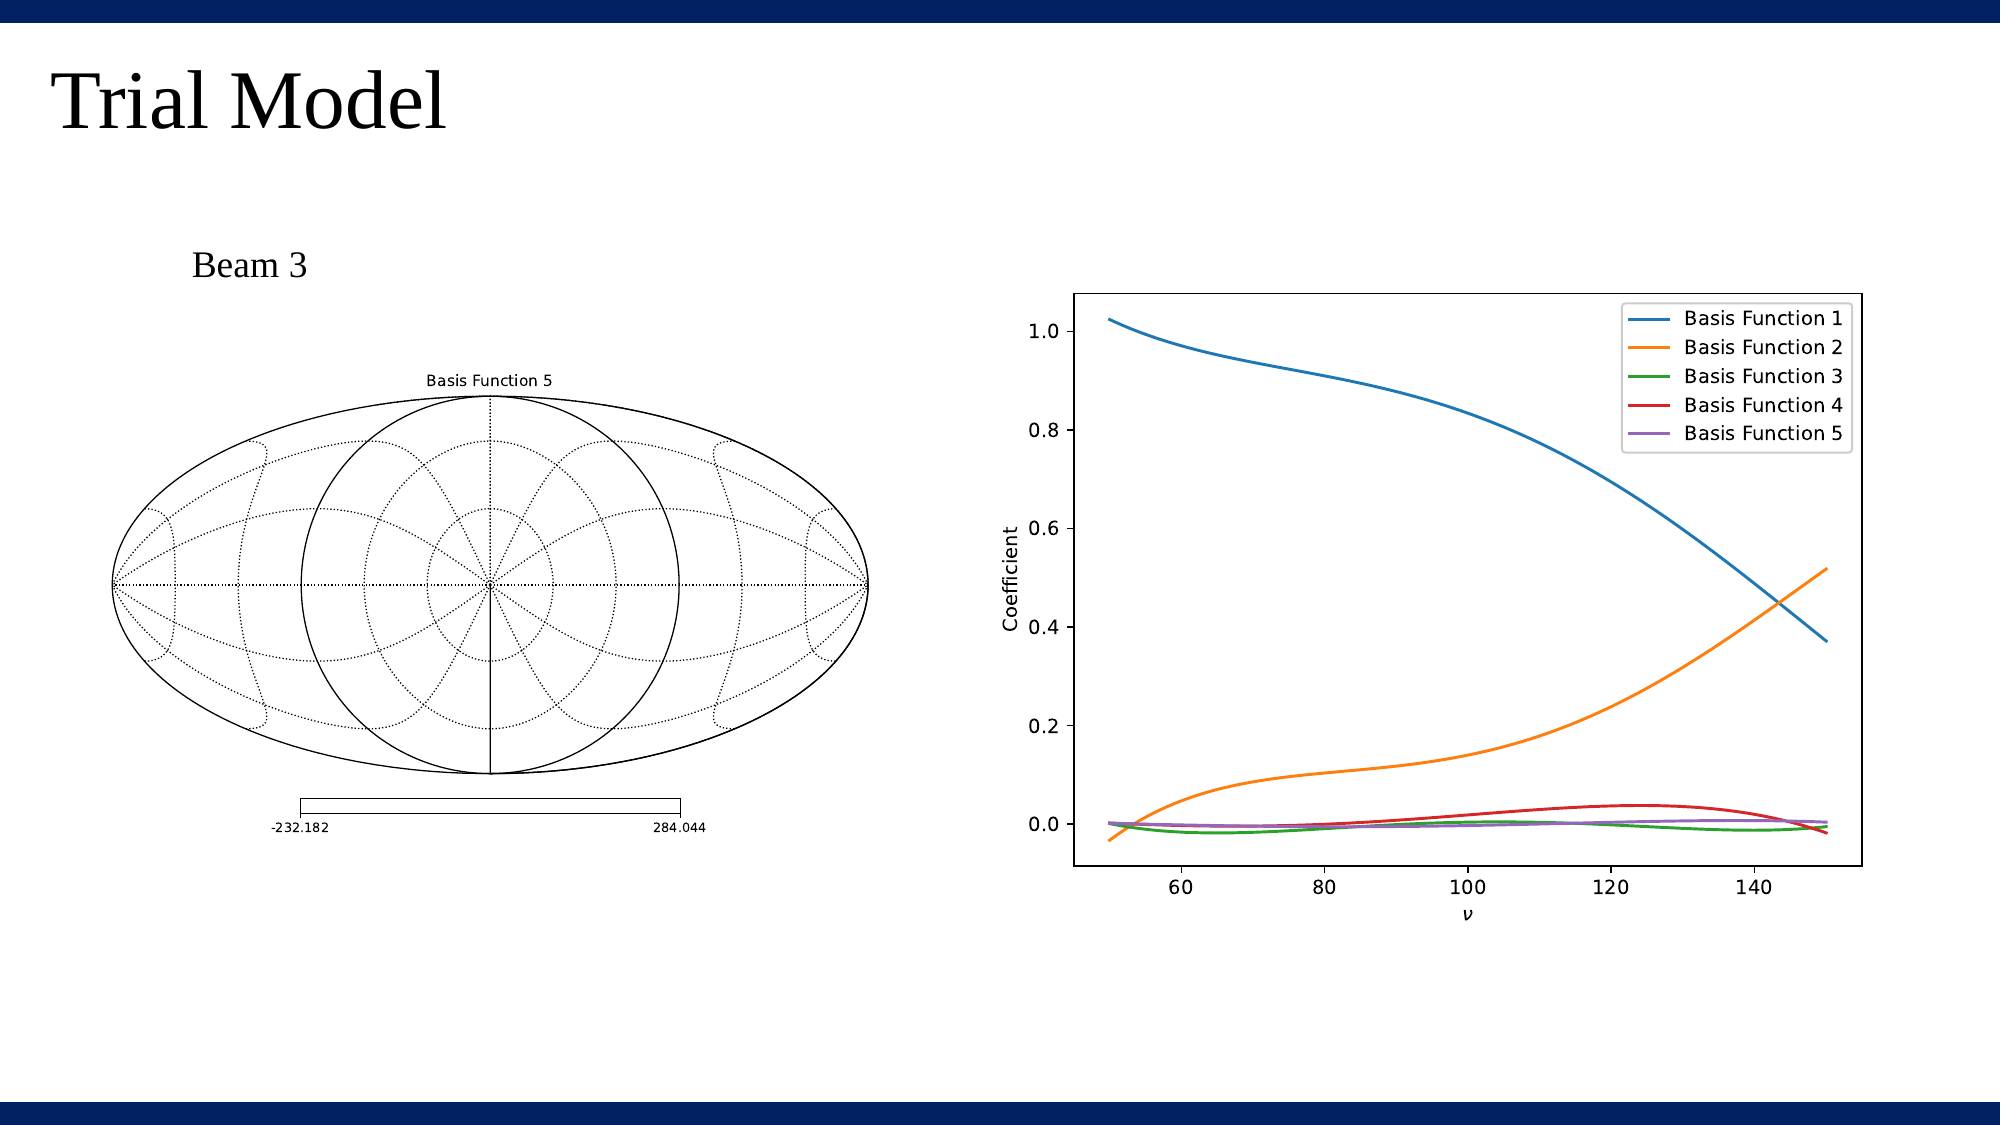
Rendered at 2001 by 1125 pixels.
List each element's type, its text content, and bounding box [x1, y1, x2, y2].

text_box Trial Model [35, 47, 1146, 155]
text_box Beam 3 [177, 236, 355, 296]
picture [980, 271, 1884, 949]
text_box [0, 1102, 2000, 1125]
picture [94, 366, 886, 869]
text_box [0, 0, 2000, 22]
